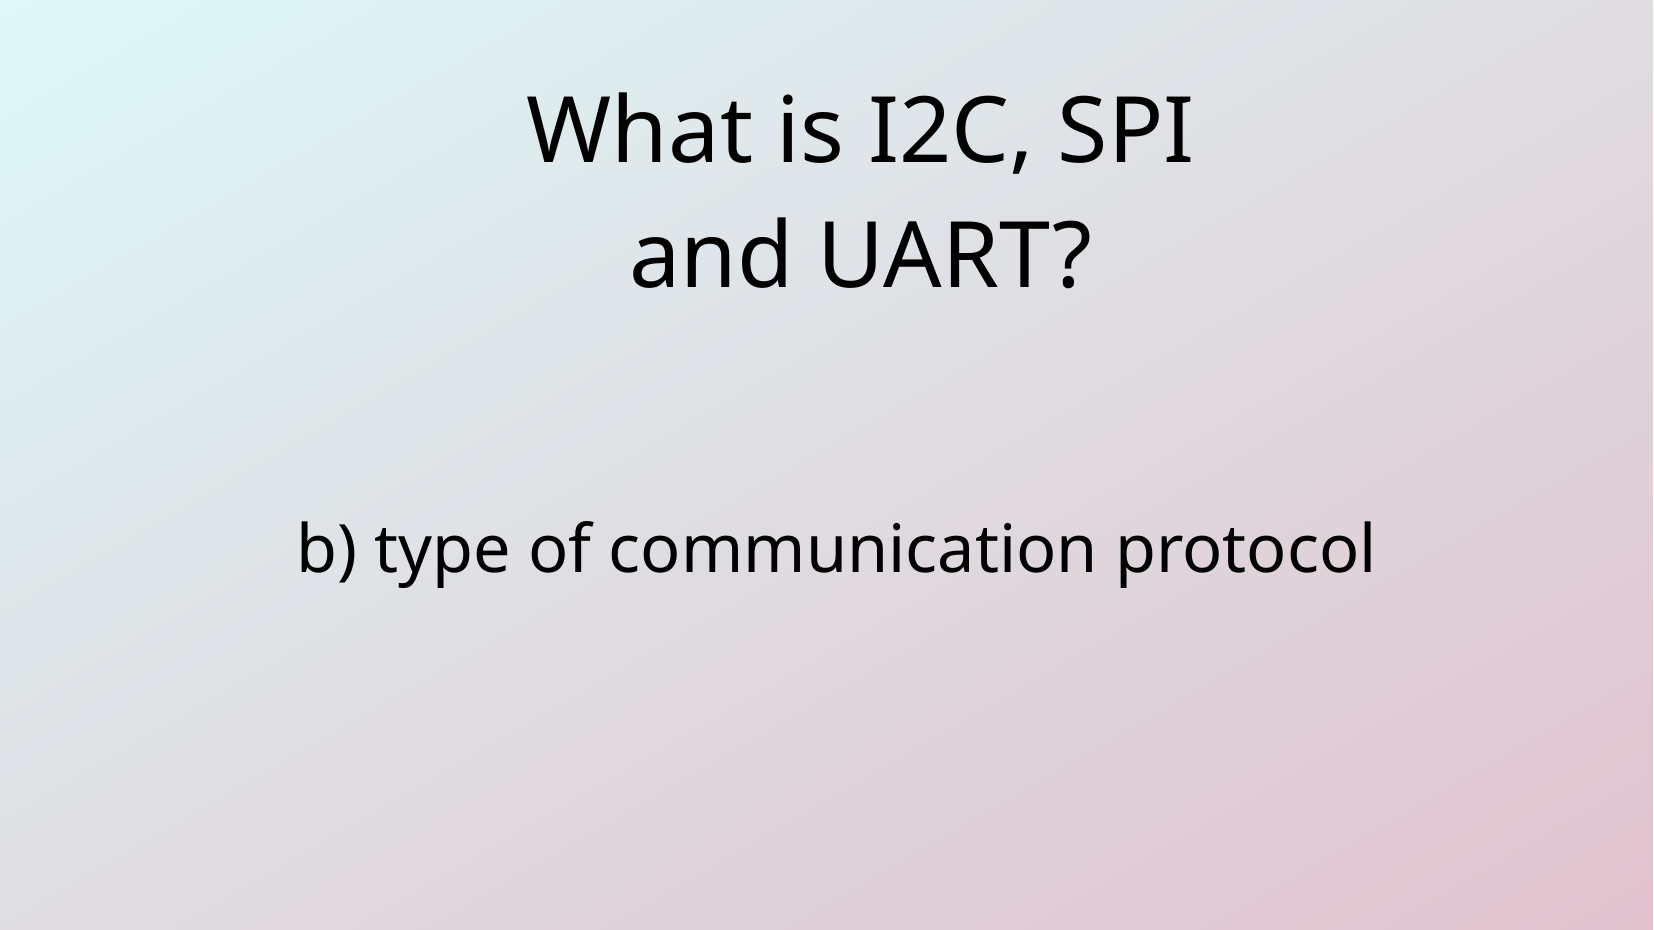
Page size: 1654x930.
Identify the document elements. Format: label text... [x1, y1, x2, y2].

text_box b) type of communication protocol [94, 391, 1580, 930]
text_box What is I2C, SPI and UART? [452, 57, 1269, 323]
